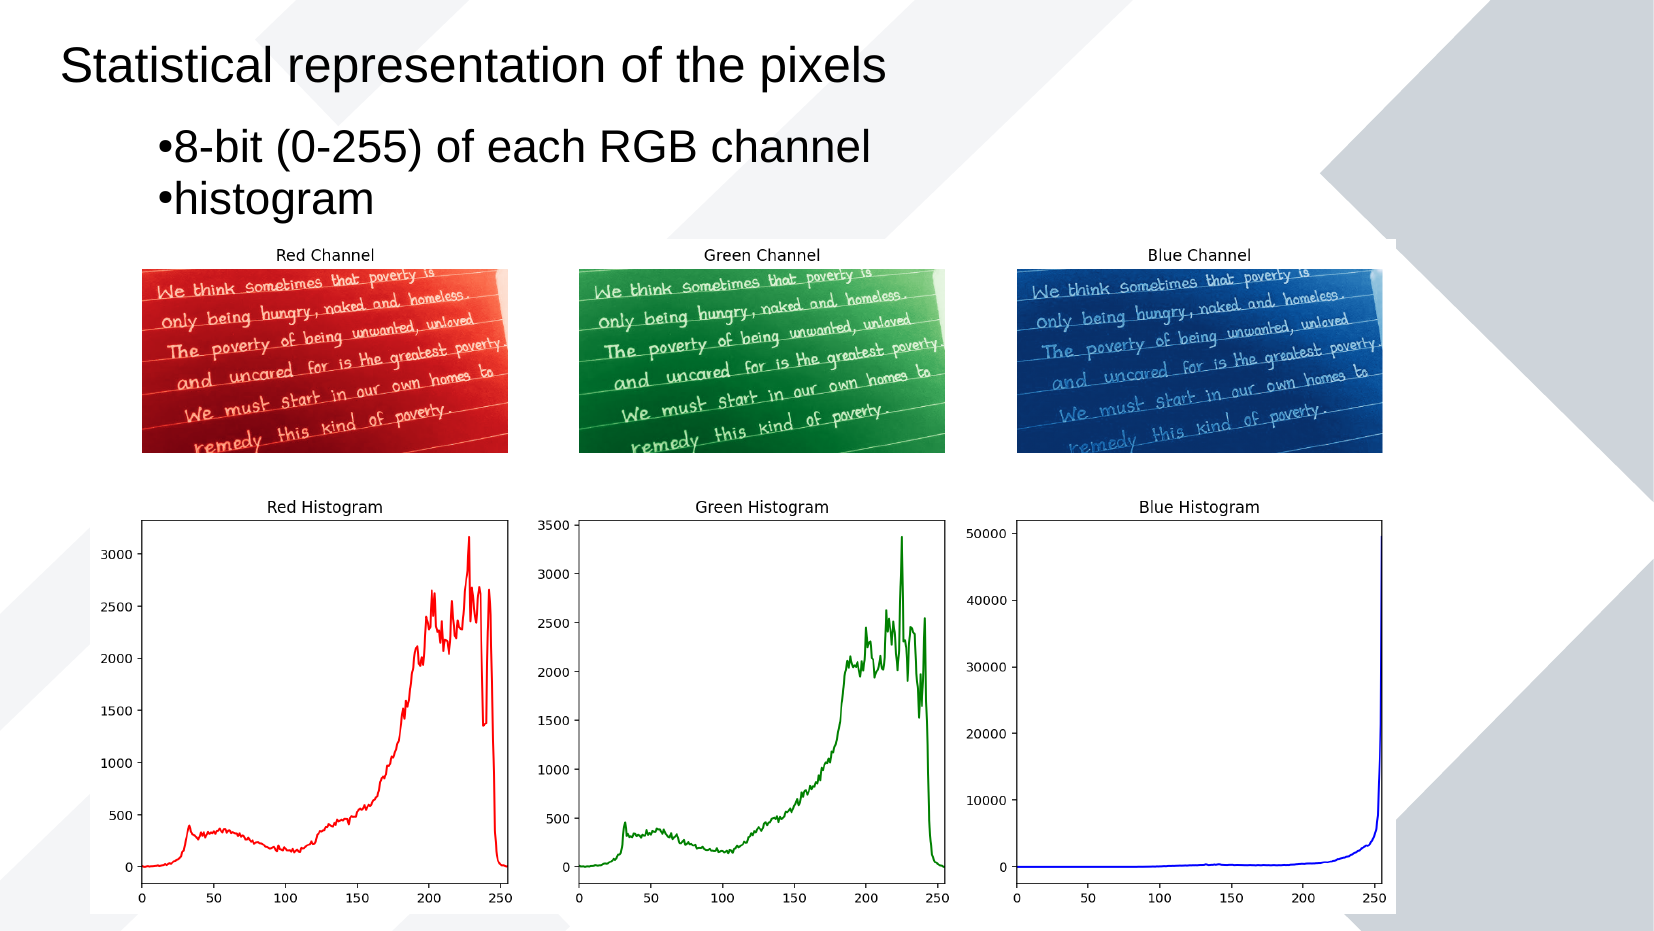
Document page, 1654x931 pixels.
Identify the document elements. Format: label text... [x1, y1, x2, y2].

text_box Statistical representation of the pixels [45, 30, 1590, 157]
text_box 8-bit (0-255) of each RGB channel histogram [105, 114, 1306, 239]
picture [90, 239, 1396, 914]
